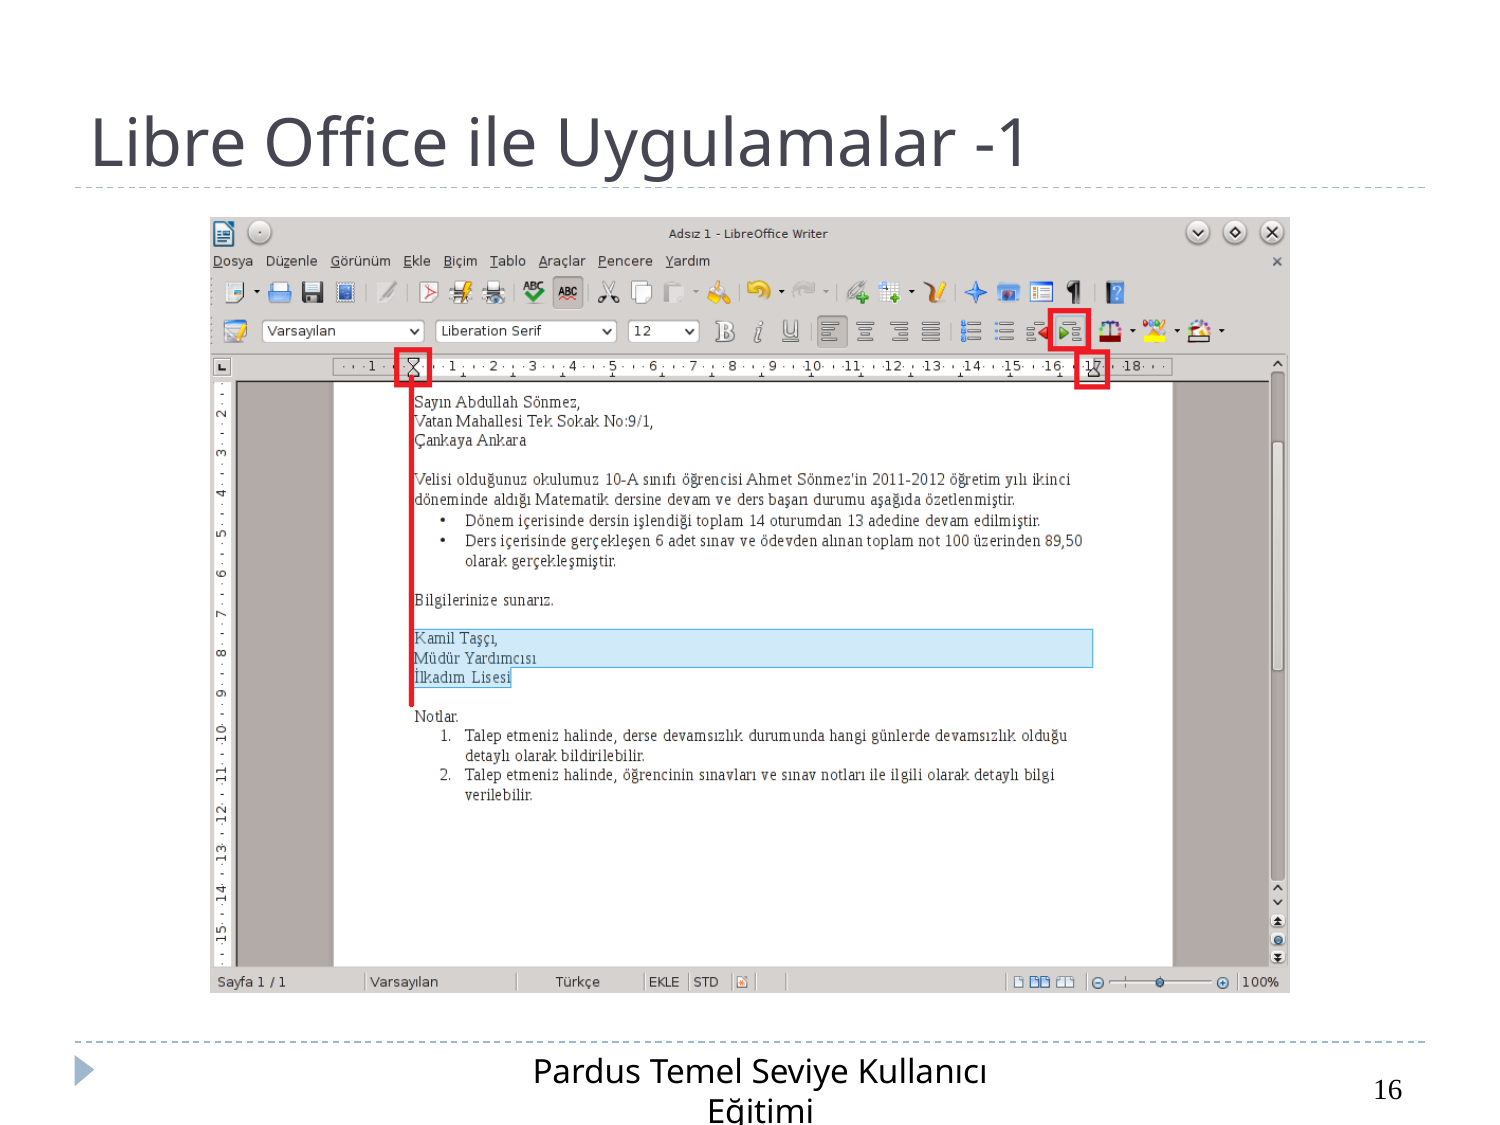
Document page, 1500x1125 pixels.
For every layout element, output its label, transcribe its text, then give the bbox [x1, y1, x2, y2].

title Libre Office ile Uygulamalar -1 [75, 24, 1425, 188]
picture [210, 217, 1290, 993]
